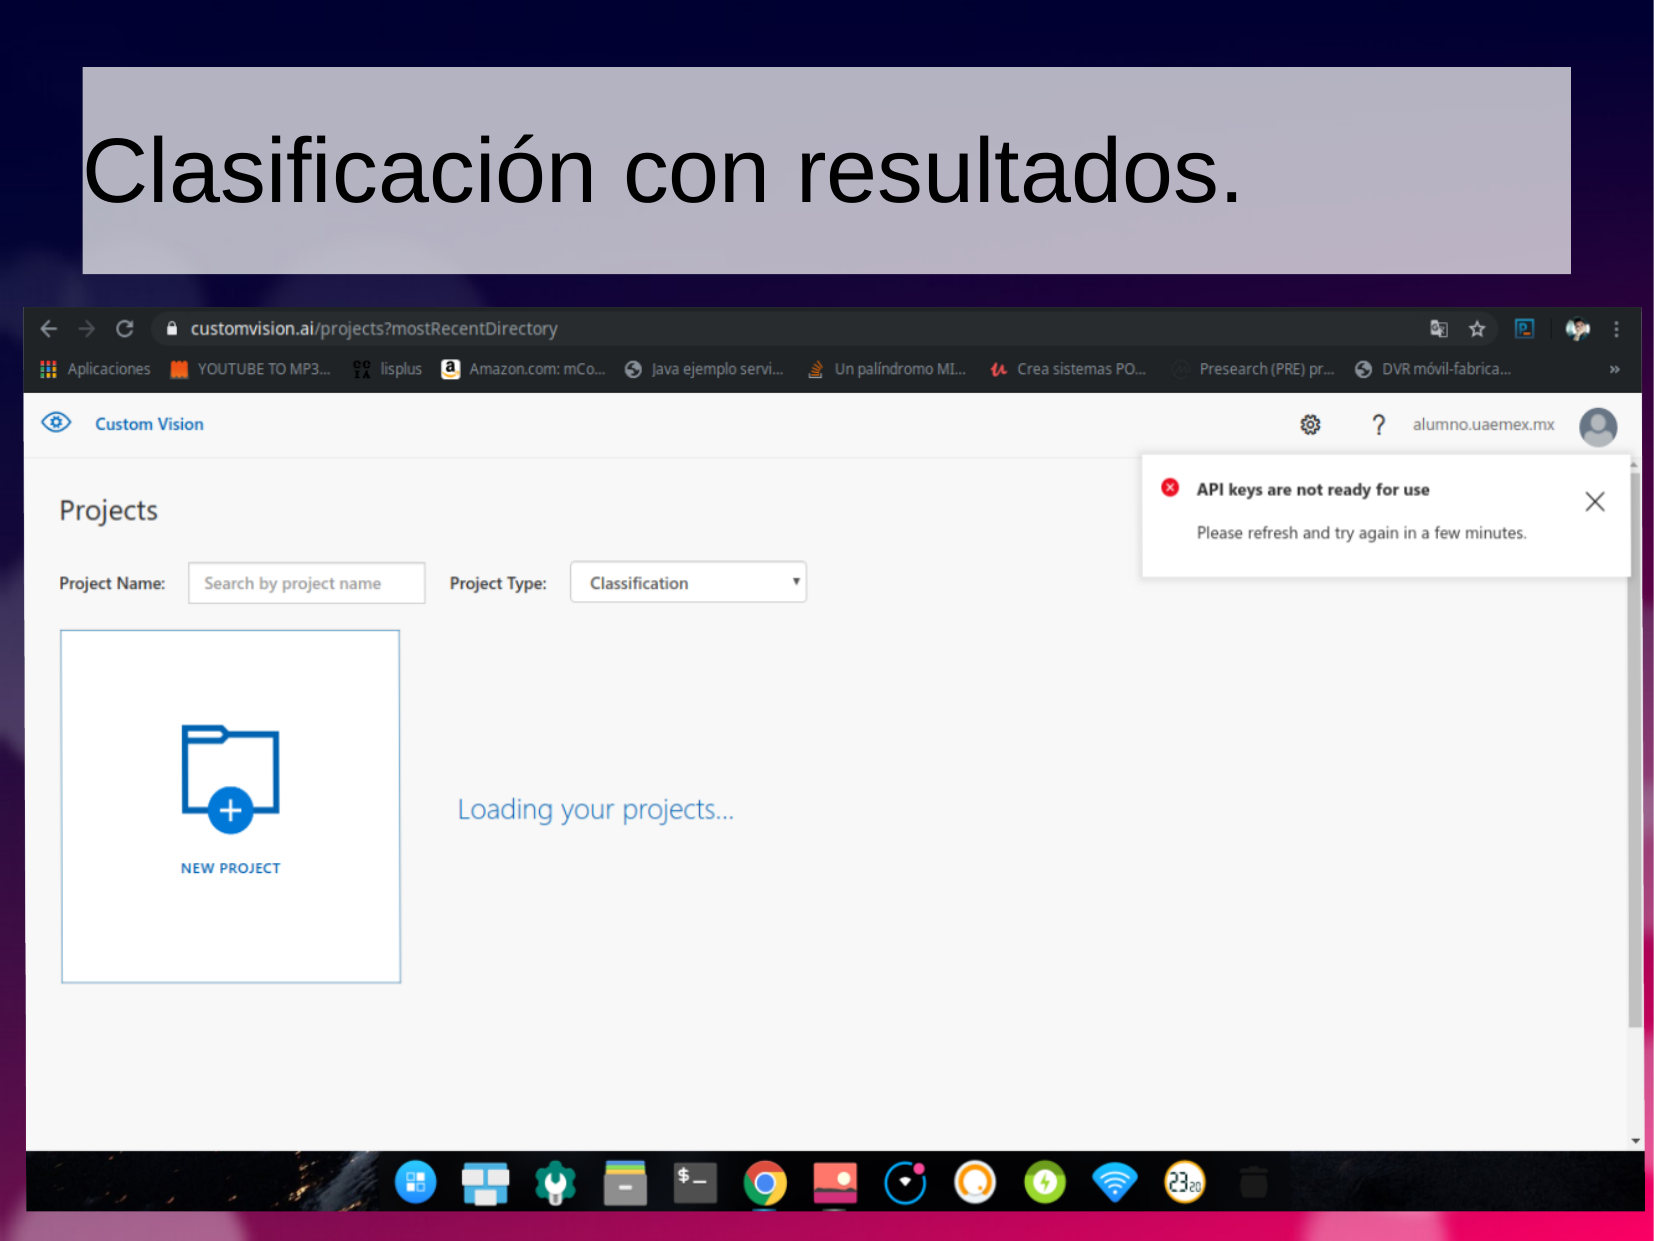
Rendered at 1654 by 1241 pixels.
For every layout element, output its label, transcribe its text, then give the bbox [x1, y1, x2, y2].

picture [0, 0, 1654, 1241]
title Clasificación con resultados. [82, 67, 1571, 275]
